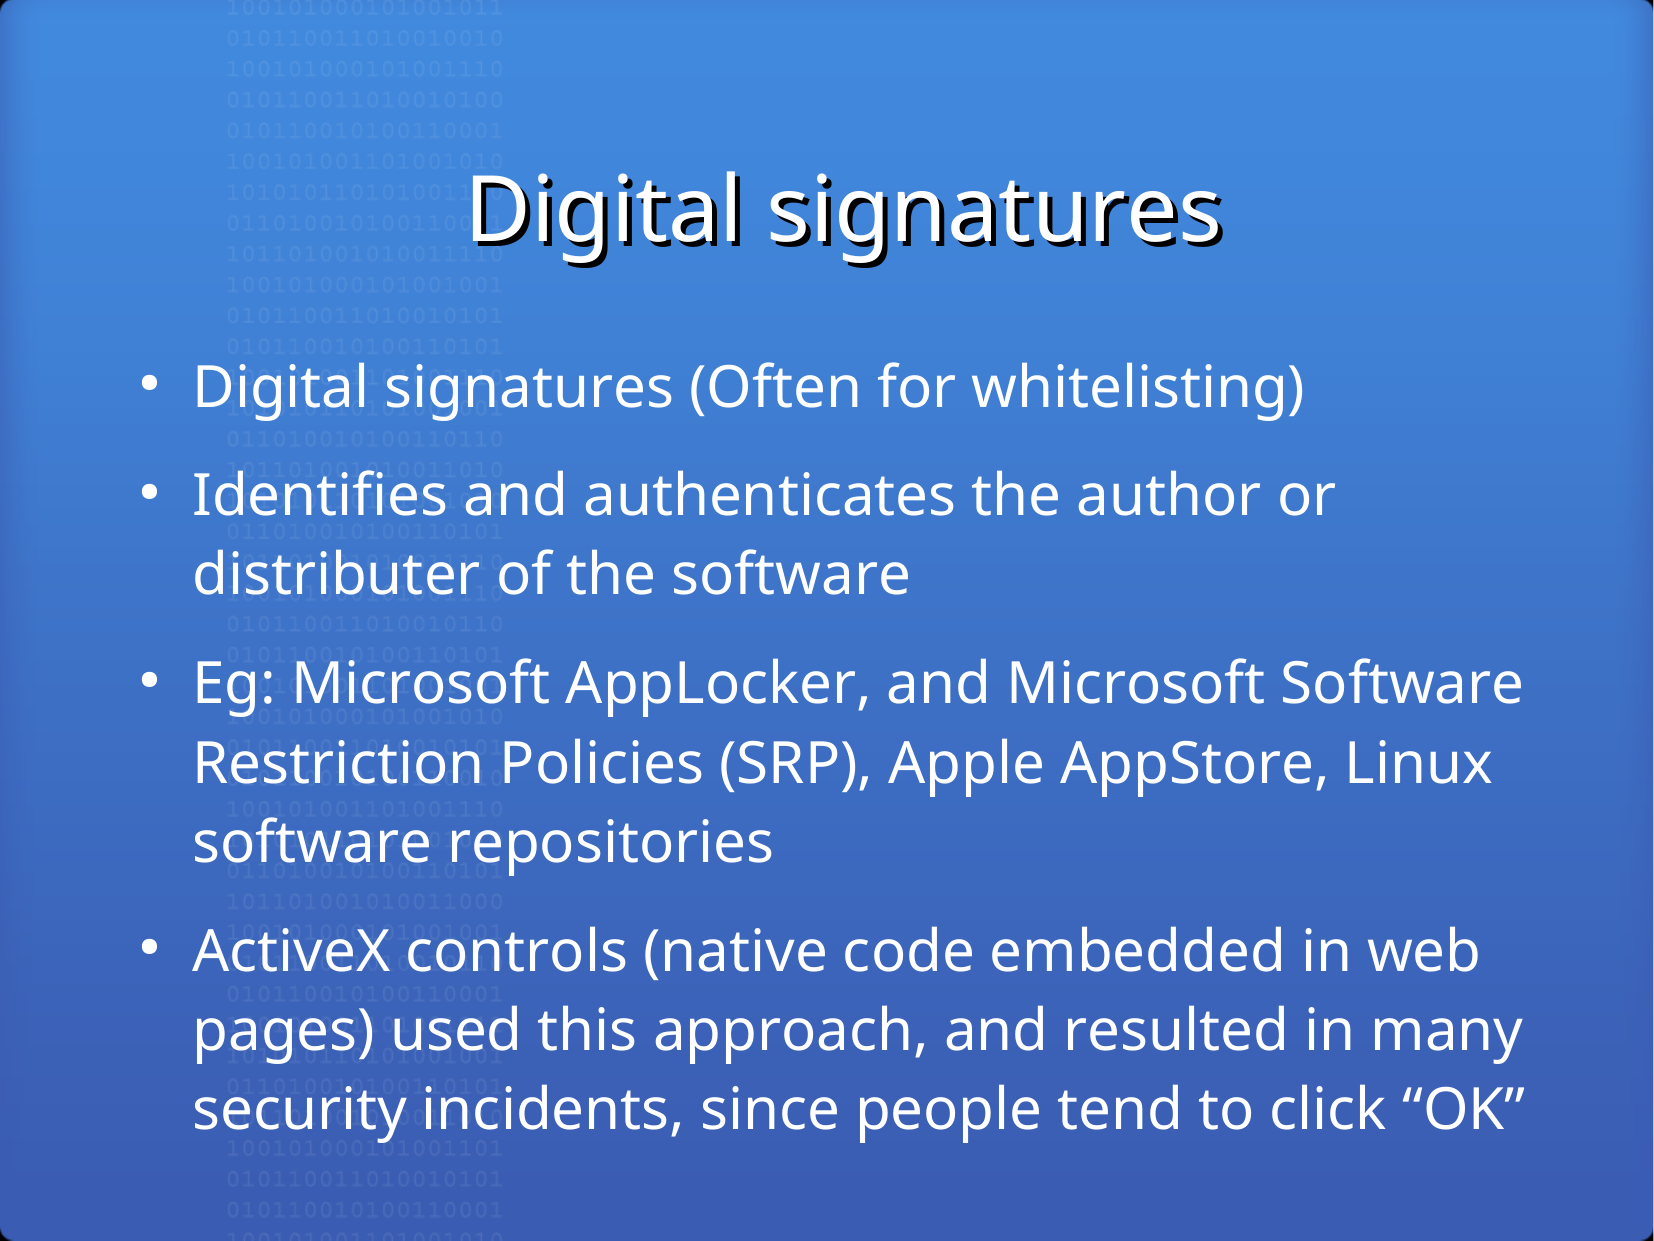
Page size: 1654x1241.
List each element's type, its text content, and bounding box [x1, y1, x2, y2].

title Digital signatures [121, 102, 1534, 310]
picture [0, 0, 1654, 1241]
list Digital signatures (Often for whitelisting) Identifies and authenticates the author or distributer of the software Eg: Microsoft AppLocker, and Microsoft Software Restriction Policies (SRP), Apple AppStore, Linux software repositories ActiveX controls (native code embedded in web pages) used this approach, and resulted in many security incidents, since people tend to click “OK” [121, 344, 1534, 1044]
